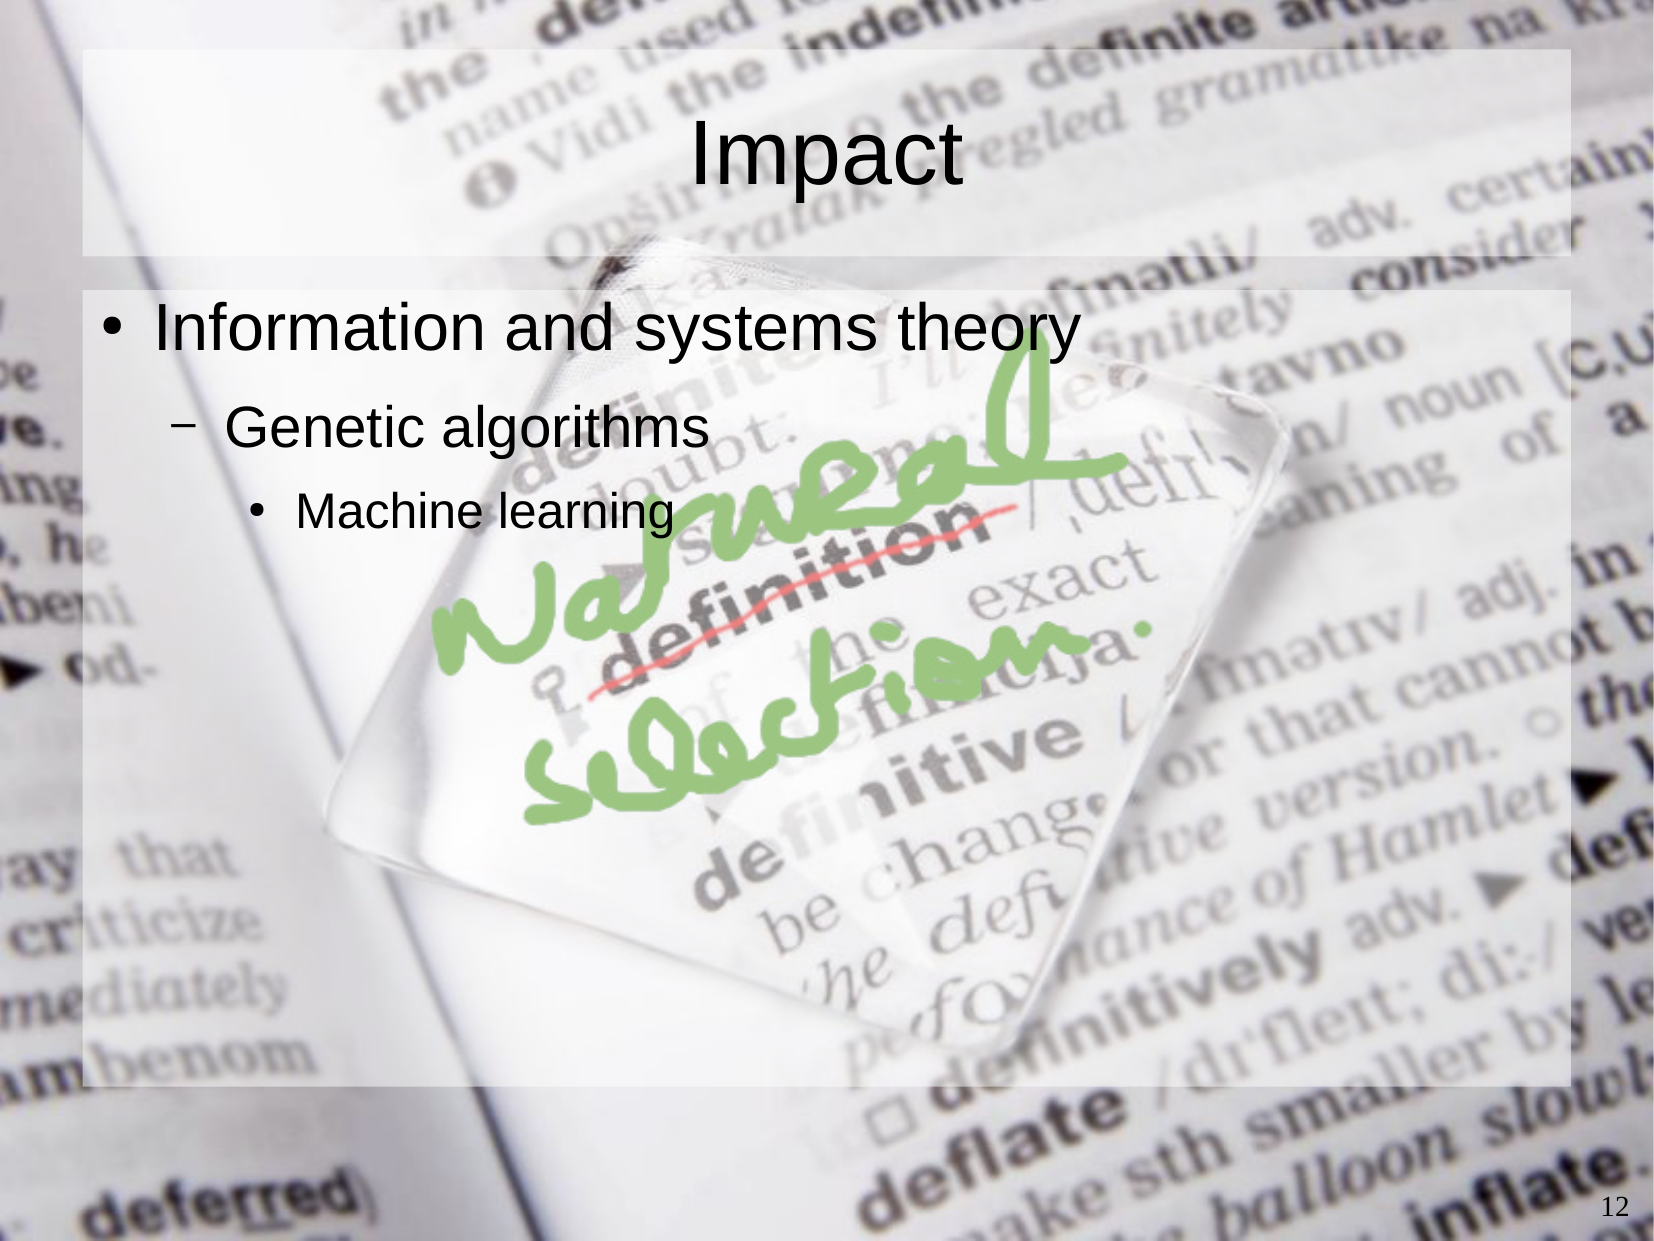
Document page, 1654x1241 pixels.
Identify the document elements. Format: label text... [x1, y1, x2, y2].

list Information and systems theory Genetic algorithms Machine learning [82, 290, 1571, 1087]
title Impact [82, 49, 1571, 257]
picture [0, 0, 1654, 1241]
